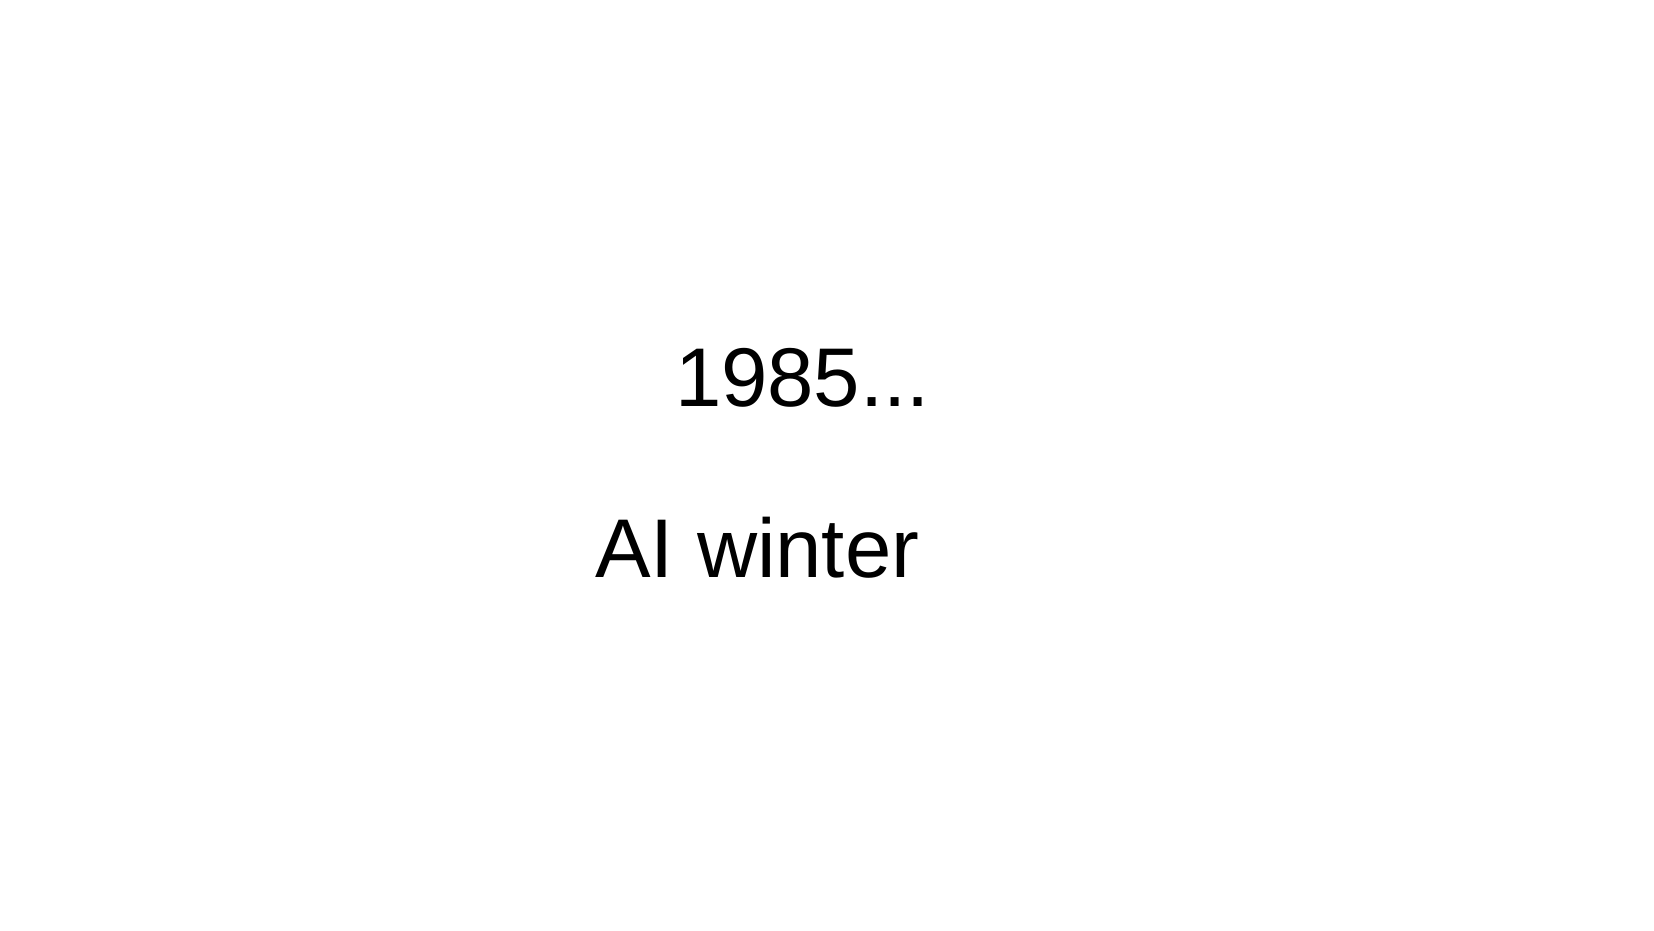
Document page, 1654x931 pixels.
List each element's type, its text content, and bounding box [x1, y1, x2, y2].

text_box 1985... [510, 324, 1096, 496]
text_box AI winter [465, 495, 1051, 666]
